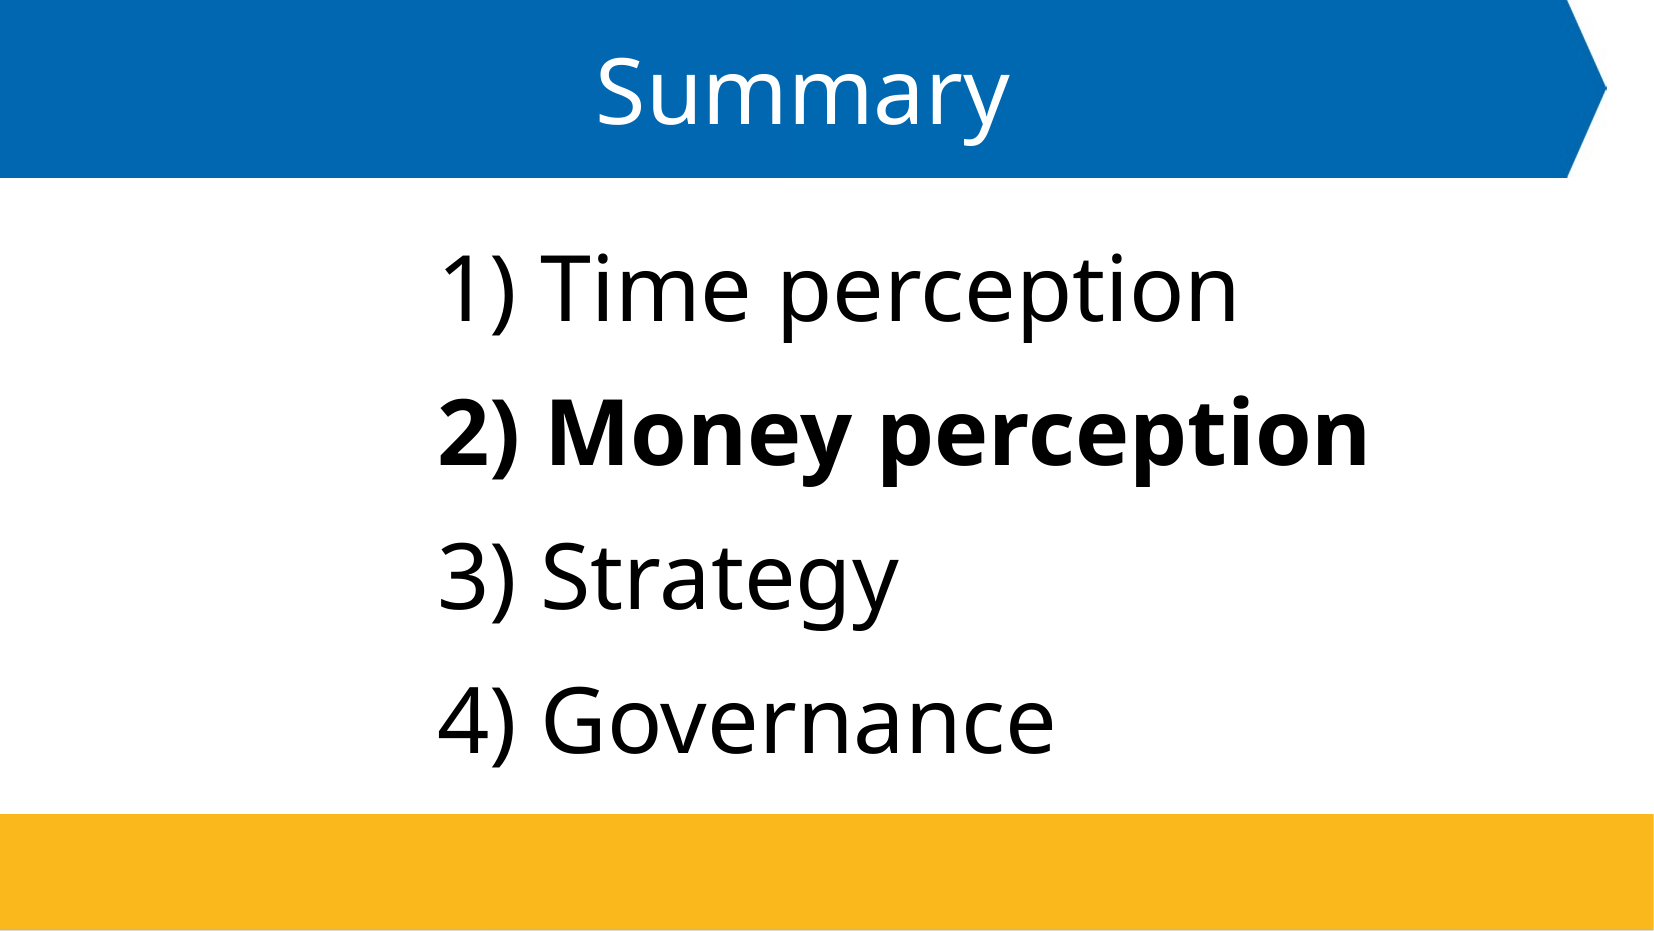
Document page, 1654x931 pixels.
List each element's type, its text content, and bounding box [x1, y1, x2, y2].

picture [0, 0, 1607, 178]
picture [0, 814, 1654, 931]
title Summary [59, 23, 1548, 154]
subtitle Time perception Money perception Strategy Governance [437, 211, 1559, 774]
